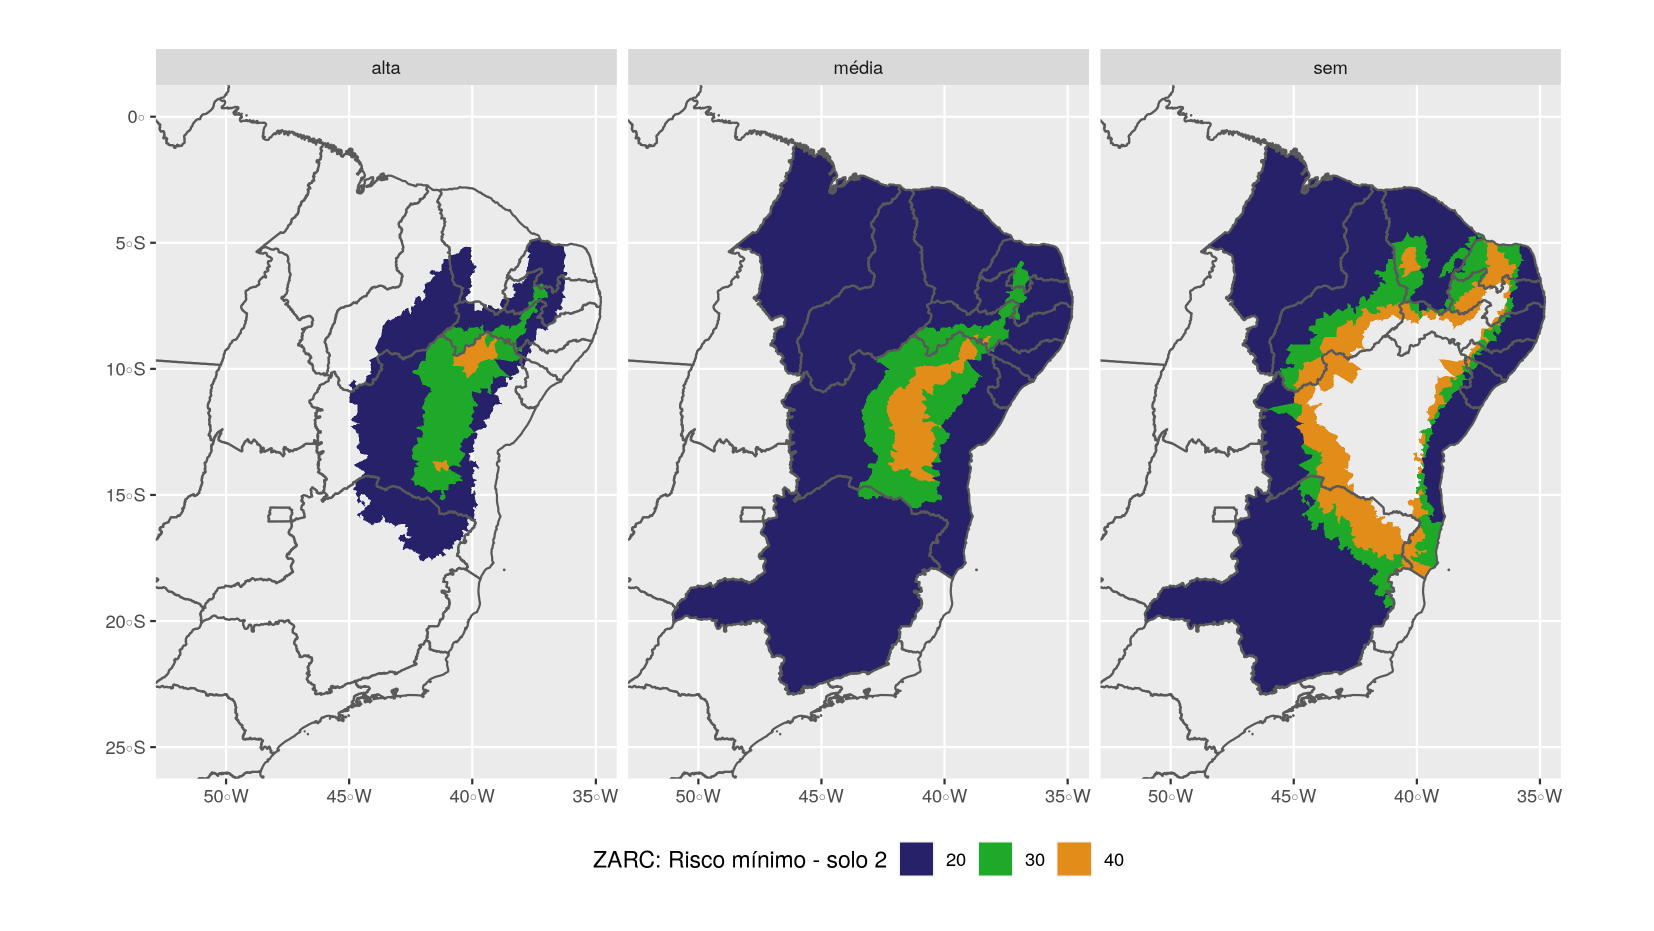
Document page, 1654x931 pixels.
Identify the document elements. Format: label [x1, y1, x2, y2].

picture [85, 33, 1575, 900]
